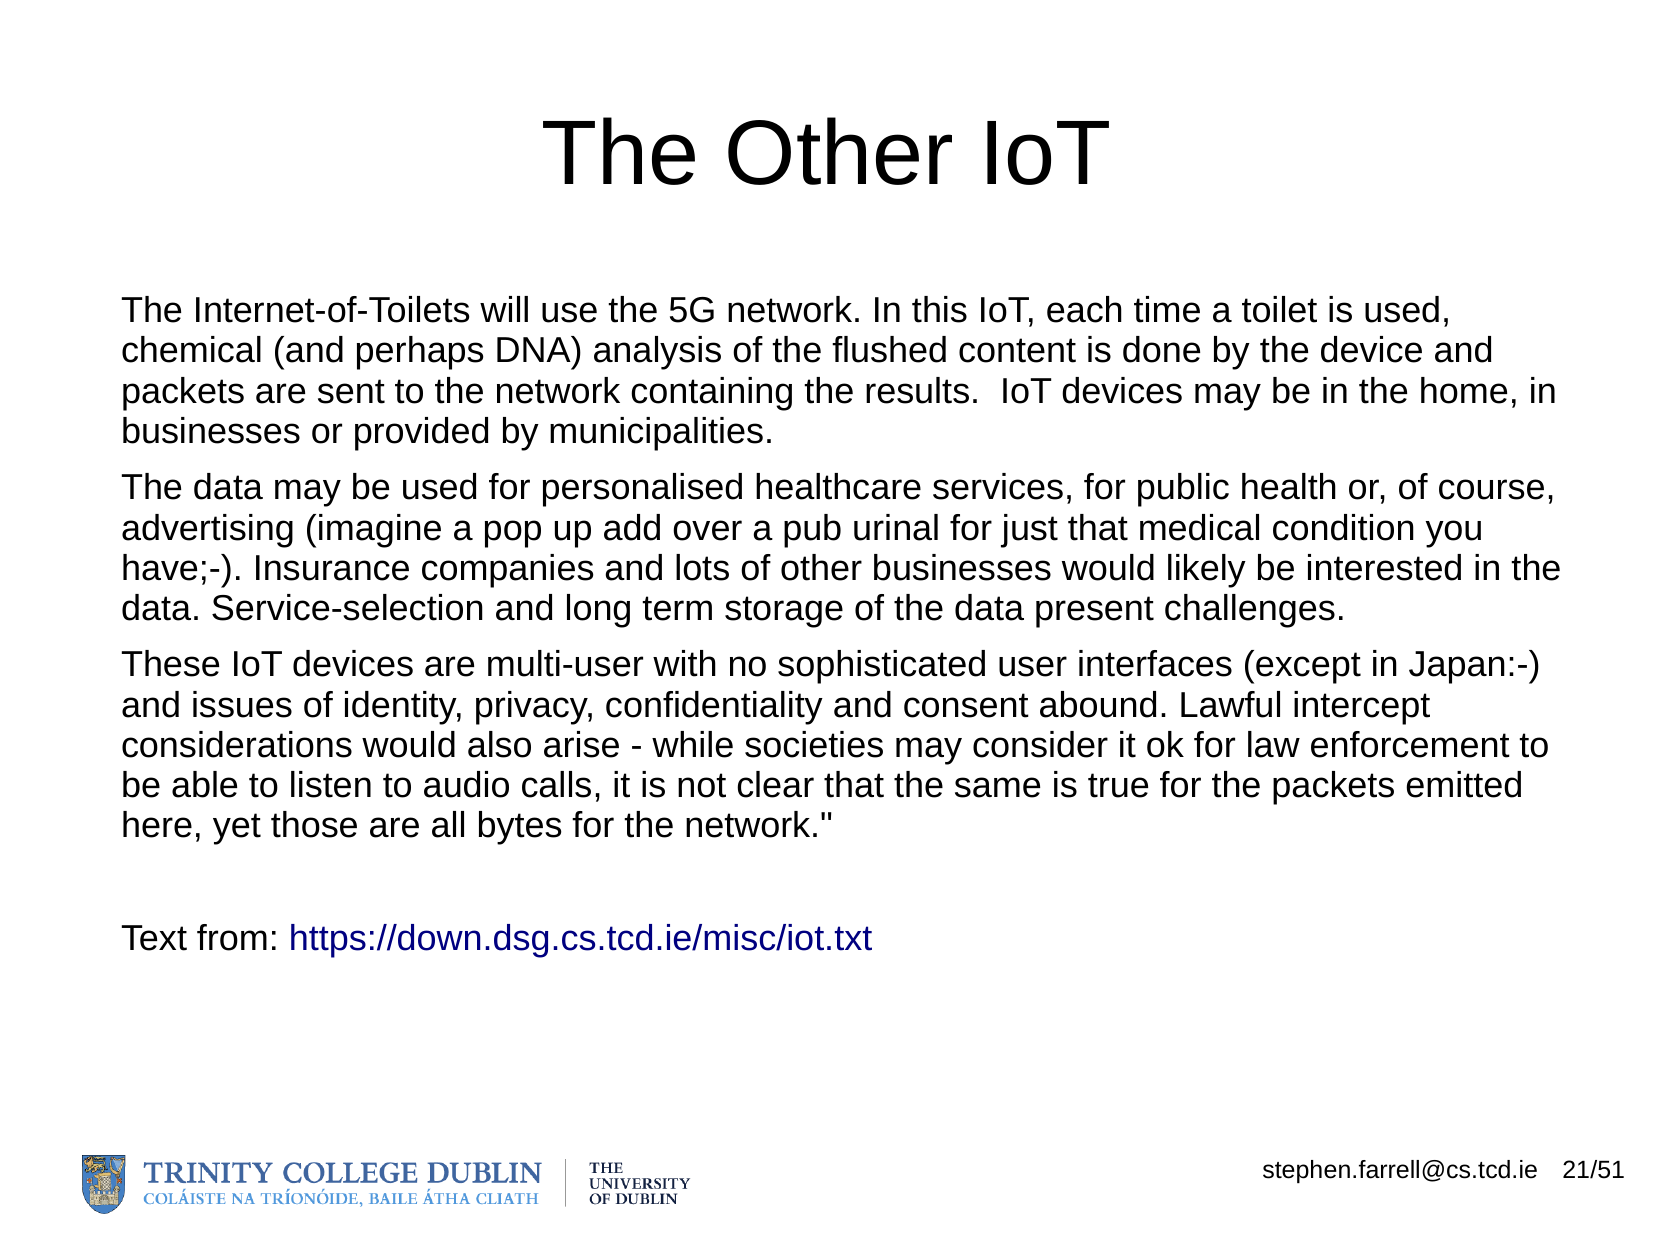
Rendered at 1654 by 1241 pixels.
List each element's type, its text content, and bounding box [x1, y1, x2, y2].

picture [82, 1155, 694, 1214]
title The Other IoT [82, 49, 1571, 257]
list The Internet-of-Toilets will use the 5G network. In this IoT, each time a toilet is used, chemical (and perhaps DNA) analysis of the flushed content is done by the device and packets are sent to the network containing the results. IoT devices may be in the home, in businesses or provided by municipalities. The data may be used for personalised healthcare services, for public health or, of course, advertising (imagine a pop up add over a pub urinal for just that medical condition you have;-). Insurance companies and lots of other businesses would likely be interested in the data. Service-selection and long term storage of the data present challenges. These IoT devices are multi-user with no sophisticated user interfaces (except in Japan:-) and issues of identity, privacy, confidentiality and consent abound. Lawful intercept considerations would also arise - while societies may consider it ok for law enforcement to be able to listen to audio calls, it is not clear that the same is true for the packets emitted here, yet those are all bytes for the network." Text from: https://down.dsg.cs.tcd.ie/misc/iot.txt [82, 290, 1571, 1010]
